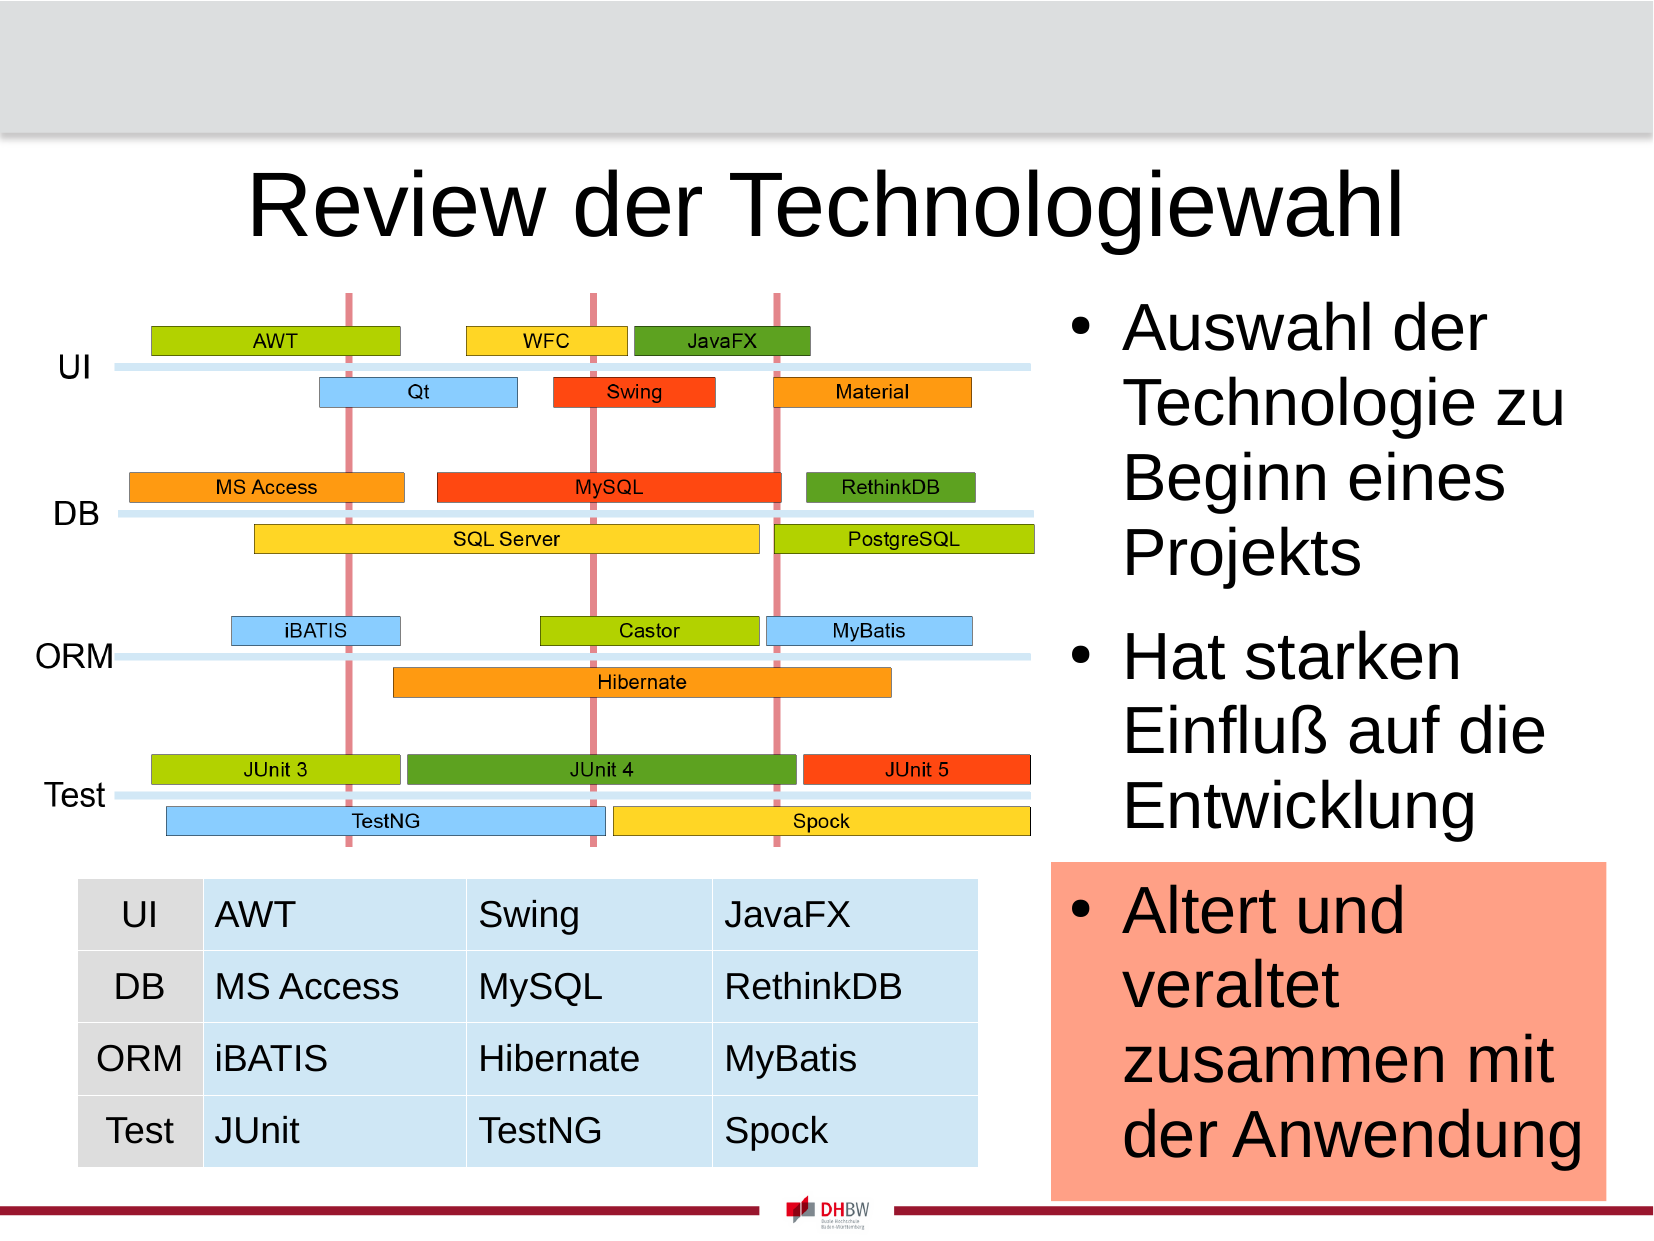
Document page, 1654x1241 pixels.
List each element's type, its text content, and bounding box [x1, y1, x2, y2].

table_cell TestNG [467, 1096, 712, 1167]
text_box [1051, 1182, 1607, 1202]
table_cell ORM [78, 1023, 203, 1095]
table_cell MySQL [467, 951, 712, 1022]
list Auswahl der Technologie zu Beginn eines Projekts Hat starken Einfluß auf die Entwicklung Altert und veraltet zusammen mit der Anwendung [1051, 290, 1630, 1182]
table_cell iBATIS [204, 1023, 466, 1095]
table_header UI [78, 879, 203, 950]
table_cell MS Access [204, 951, 466, 1022]
table_cell MyBatis [713, 1023, 978, 1095]
table_header Swing [467, 879, 712, 950]
table_cell JUnit [204, 1096, 466, 1167]
table_cell Spock [713, 1096, 978, 1167]
picture [0, 1, 1654, 1237]
title Review der Technologiewahl [82, 147, 1571, 257]
table_cell Hibernate [467, 1023, 712, 1095]
table_header AWT [204, 879, 466, 950]
table_cell Test [78, 1096, 203, 1167]
table_cell DB [78, 951, 203, 1022]
table_header JavaFX [713, 879, 978, 950]
table_cell RethinkDB [713, 951, 978, 1022]
